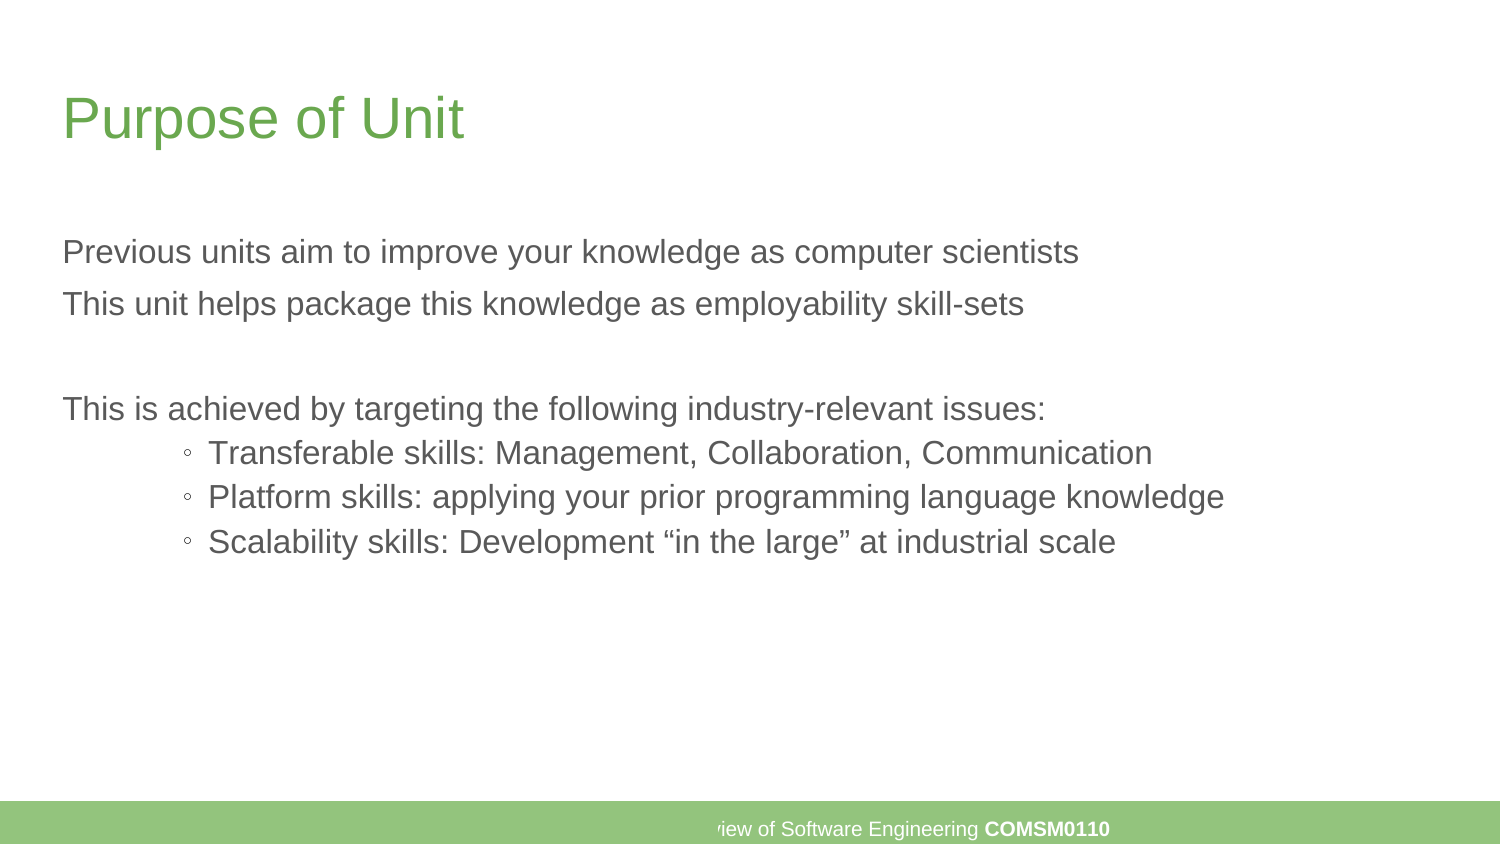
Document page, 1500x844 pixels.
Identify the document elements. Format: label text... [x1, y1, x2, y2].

title Purpose of Unit [51, 72, 1449, 167]
list Previous units aim to improve your knowledge as computer scientists This unit helps package this knowledge as employability skill-sets This is achieved by targeting the following industry-relevant issues: Transferable skills: Management, Collaboration, Communication Platform skills: applying your prior programming language knowledge Scalability skills: Development “in the large” at industrial scale [51, 189, 1449, 750]
